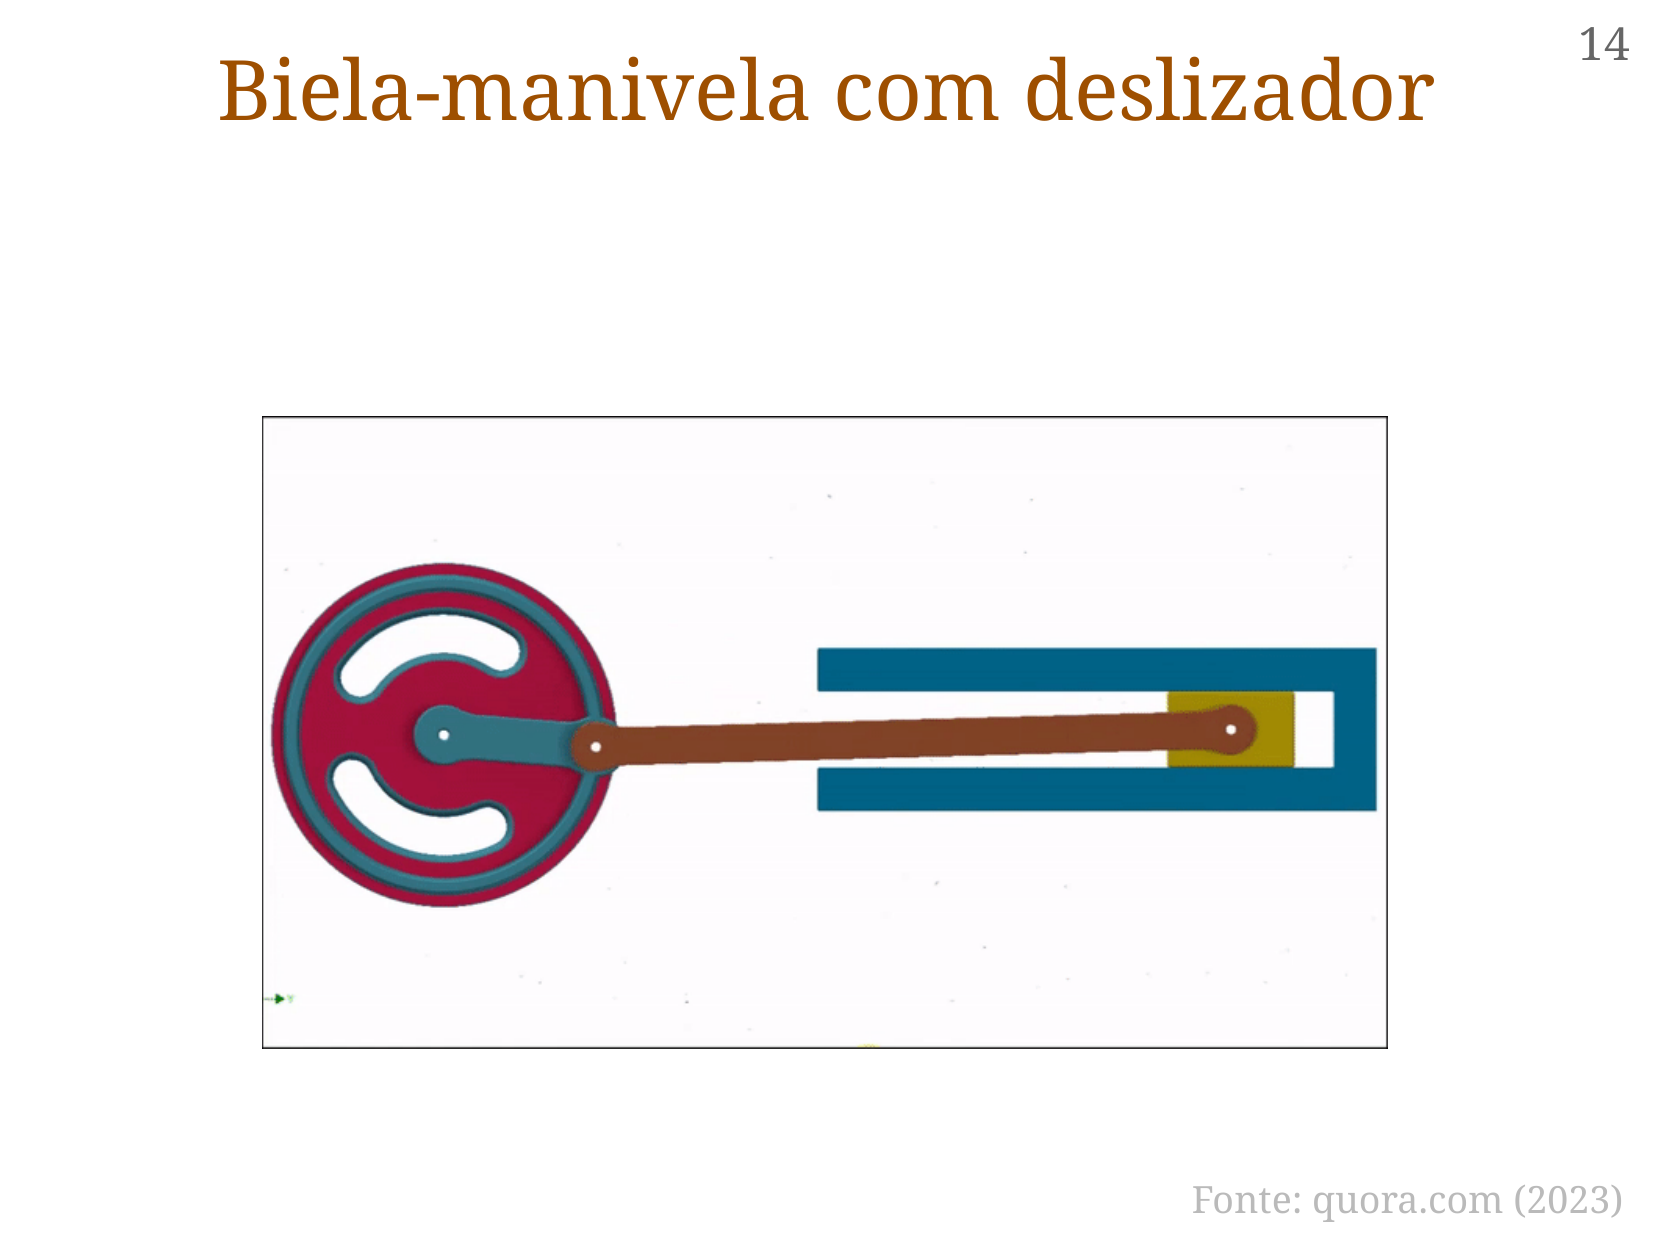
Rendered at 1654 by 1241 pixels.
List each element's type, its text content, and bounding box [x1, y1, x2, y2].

title Biela-manivela com deslizador [59, 29, 1595, 148]
picture [262, 416, 1388, 1049]
text_box Fonte: quora.com (2023) [1177, 1166, 1639, 1233]
